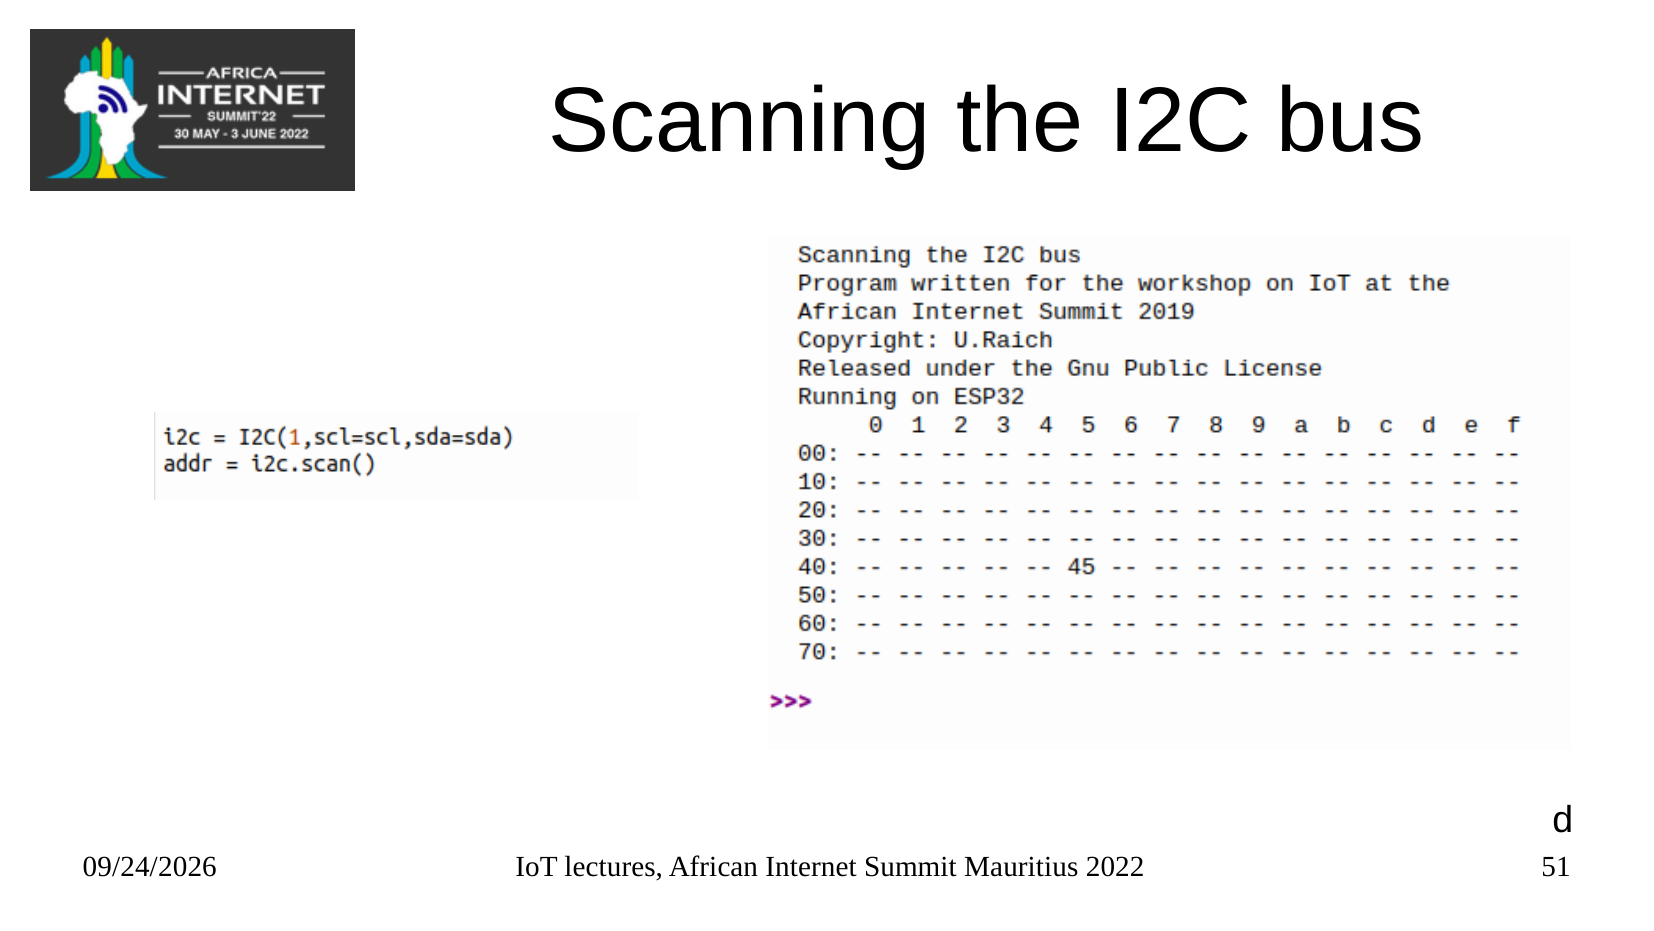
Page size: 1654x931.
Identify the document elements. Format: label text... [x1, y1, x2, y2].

picture [154, 412, 638, 500]
picture [30, 29, 355, 191]
title Scanning the I2C bus [403, 37, 1571, 193]
picture [768, 236, 1571, 750]
text_box d [1537, 787, 1588, 845]
